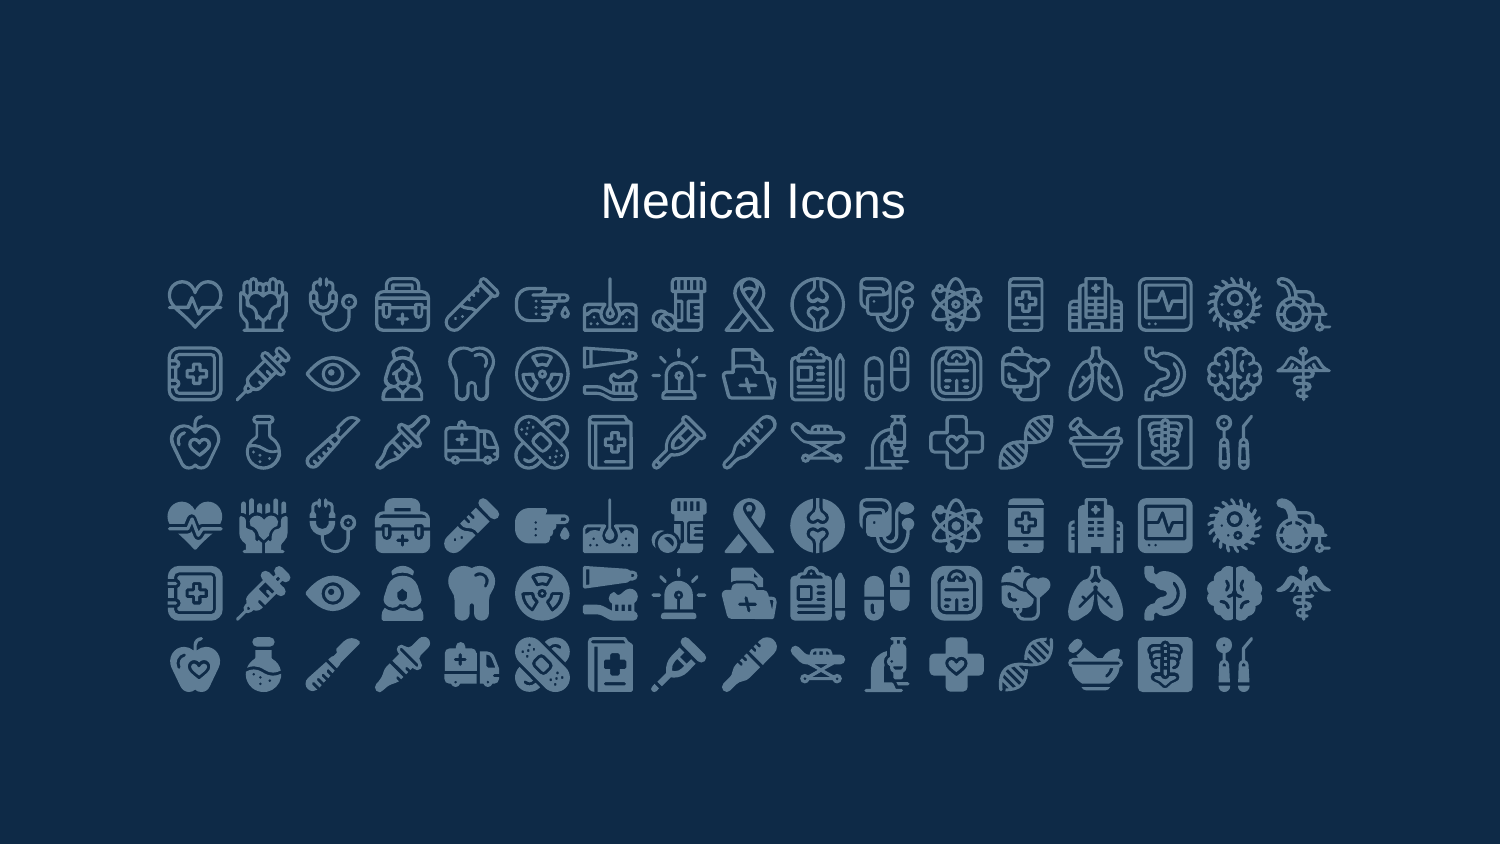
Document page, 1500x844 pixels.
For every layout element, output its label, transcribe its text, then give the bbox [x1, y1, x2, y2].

text_box [1001, 565, 1031, 589]
text_box [167, 346, 223, 402]
text_box [929, 414, 985, 470]
text_box [696, 593, 707, 597]
text_box [864, 414, 910, 470]
text_box [659, 355, 667, 364]
text_box [375, 277, 431, 332]
text_box [544, 637, 570, 663]
text_box [659, 575, 667, 583]
text_box [309, 514, 357, 554]
text_box [167, 501, 223, 525]
text_box [281, 501, 287, 515]
text_box [691, 575, 699, 583]
text_box [417, 527, 421, 538]
text_box [1238, 637, 1253, 683]
text_box [864, 651, 904, 693]
text_box [724, 277, 774, 332]
text_box [677, 347, 681, 358]
text_box [241, 501, 246, 515]
text_box [444, 674, 477, 687]
text_box [305, 415, 361, 469]
text_box [375, 530, 431, 554]
text_box [273, 498, 279, 516]
text_box [582, 302, 638, 332]
text_box [749, 637, 777, 665]
text_box [651, 683, 660, 693]
text_box [177, 575, 213, 612]
text_box [1207, 498, 1262, 553]
text_box [809, 530, 826, 554]
text_box [809, 498, 826, 521]
text_box [1137, 637, 1193, 693]
text_box [605, 277, 616, 319]
text_box [664, 580, 693, 610]
text_box [167, 601, 178, 605]
text_box [604, 498, 615, 541]
text_box [383, 575, 422, 608]
text_box [790, 277, 846, 332]
text_box [721, 348, 777, 400]
text_box [384, 527, 388, 538]
text_box [479, 651, 500, 687]
text_box [929, 637, 984, 692]
text_box [1068, 647, 1123, 684]
text_box [790, 645, 846, 684]
text_box [560, 305, 570, 319]
text_box [515, 346, 570, 402]
text_box [582, 588, 638, 621]
text_box [478, 498, 500, 520]
text_box [305, 355, 361, 392]
text_box [680, 637, 707, 663]
text_box [265, 503, 271, 514]
text_box [886, 637, 907, 680]
title Medical Icons [175, 153, 1332, 233]
text_box [931, 277, 983, 332]
text_box [448, 346, 496, 402]
text_box [674, 524, 681, 541]
text_box [1216, 414, 1233, 470]
text_box [1276, 277, 1332, 332]
text_box [328, 638, 360, 669]
text_box [696, 373, 707, 378]
text_box [1276, 346, 1331, 402]
text_box [790, 421, 846, 463]
text_box [587, 414, 633, 470]
text_box [790, 346, 832, 402]
text_box [308, 277, 358, 332]
text_box [305, 575, 361, 612]
text_box [169, 415, 221, 470]
text_box [671, 498, 707, 554]
text_box [746, 504, 753, 512]
text_box [1144, 346, 1187, 402]
text_box [444, 419, 500, 465]
text_box [657, 533, 678, 553]
text_box [444, 526, 476, 554]
text_box [1008, 508, 1044, 537]
text_box [998, 414, 1054, 470]
text_box [1008, 277, 1044, 332]
text_box [257, 503, 263, 514]
text_box [309, 498, 321, 518]
text_box [896, 682, 910, 686]
text_box [677, 567, 681, 578]
text_box [582, 346, 638, 369]
text_box [515, 508, 570, 544]
text_box [864, 599, 884, 621]
text_box [514, 414, 570, 470]
text_box [444, 642, 477, 671]
text_box [1001, 346, 1051, 402]
text_box [514, 286, 570, 323]
text_box [790, 498, 845, 553]
text_box [890, 346, 910, 392]
text_box [381, 346, 424, 402]
text_box [582, 369, 638, 402]
text_box [835, 353, 845, 402]
text_box [691, 355, 699, 364]
text_box [835, 572, 845, 608]
text_box [515, 565, 570, 621]
text_box [236, 566, 291, 621]
text_box [249, 515, 288, 554]
text_box [1008, 540, 1044, 554]
text_box [1236, 566, 1263, 621]
text_box [167, 565, 223, 621]
text_box [305, 661, 335, 692]
text_box [1068, 638, 1083, 654]
text_box [835, 610, 846, 621]
text_box [859, 277, 915, 332]
text_box [391, 565, 414, 576]
text_box [1068, 277, 1123, 332]
text_box [374, 663, 404, 693]
text_box [651, 277, 707, 332]
text_box [252, 637, 275, 647]
text_box [998, 637, 1054, 692]
text_box [931, 498, 983, 554]
text_box [1216, 637, 1233, 683]
text_box [239, 516, 263, 554]
text_box [651, 373, 662, 378]
text_box [177, 531, 213, 550]
text_box [1144, 565, 1187, 621]
text_box [651, 530, 665, 549]
text_box [1116, 520, 1124, 553]
text_box [392, 636, 431, 675]
text_box [1068, 565, 1124, 621]
text_box [690, 523, 703, 540]
text_box [448, 565, 496, 621]
text_box [582, 524, 638, 554]
text_box [245, 669, 282, 693]
text_box [733, 498, 774, 554]
text_box [651, 593, 662, 597]
text_box [236, 346, 291, 402]
text_box [890, 565, 910, 587]
text_box [722, 414, 777, 470]
text_box [460, 507, 490, 534]
text_box [1238, 414, 1253, 471]
text_box [1276, 498, 1331, 553]
text_box [167, 581, 178, 586]
text_box [249, 498, 254, 516]
text_box [168, 588, 174, 598]
text_box [864, 575, 884, 597]
text_box [890, 589, 910, 611]
text_box [1008, 498, 1044, 505]
text_box [587, 637, 633, 692]
text_box [375, 414, 431, 470]
text_box [1276, 565, 1332, 621]
text_box [1081, 687, 1111, 691]
text_box [724, 533, 748, 554]
text_box [721, 583, 777, 620]
text_box [1137, 498, 1193, 554]
text_box [560, 527, 570, 540]
text_box [864, 356, 884, 402]
text_box [657, 647, 696, 687]
text_box [1137, 277, 1193, 332]
text_box [381, 607, 424, 621]
text_box [167, 517, 223, 537]
text_box [1068, 346, 1123, 402]
text_box [1068, 416, 1124, 469]
text_box [444, 277, 500, 332]
text_box [1207, 565, 1233, 621]
text_box [1068, 520, 1075, 553]
text_box [660, 612, 697, 620]
text_box [721, 653, 761, 693]
text_box [239, 277, 288, 332]
text_box [247, 650, 281, 673]
text_box [1207, 277, 1263, 332]
text_box [931, 565, 983, 621]
text_box [1207, 346, 1263, 402]
text_box [245, 414, 282, 470]
text_box [1001, 577, 1051, 621]
text_box [1237, 685, 1250, 693]
text_box [582, 565, 638, 589]
text_box [1078, 498, 1114, 554]
text_box [324, 498, 336, 518]
text_box [661, 361, 697, 400]
text_box [515, 637, 570, 693]
text_box [515, 666, 541, 692]
text_box [790, 565, 832, 621]
text_box [167, 280, 223, 329]
text_box [1218, 685, 1231, 693]
text_box [374, 498, 430, 528]
text_box [930, 346, 983, 402]
text_box [859, 498, 915, 553]
text_box [1137, 414, 1193, 470]
text_box [170, 637, 221, 693]
text_box [651, 414, 707, 470]
text_box [731, 567, 764, 588]
